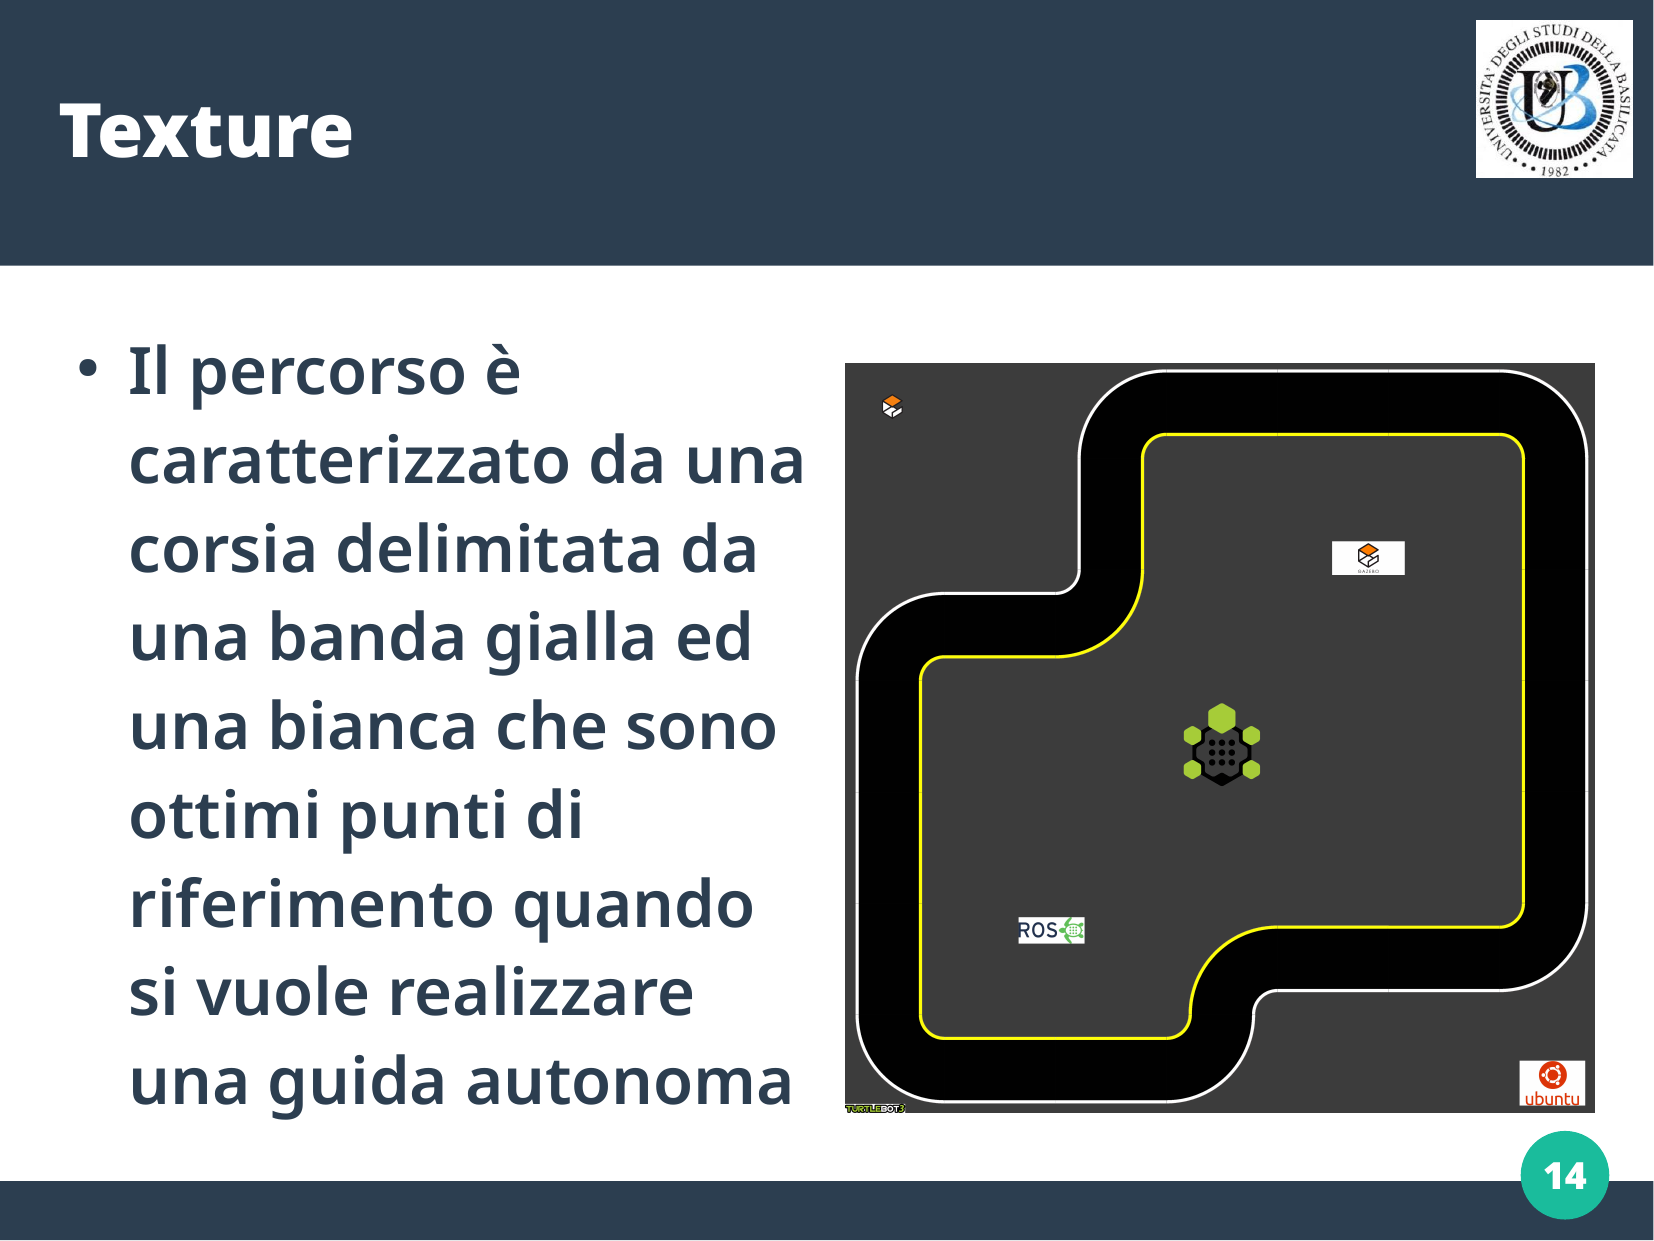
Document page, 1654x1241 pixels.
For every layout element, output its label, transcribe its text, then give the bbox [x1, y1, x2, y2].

picture [845, 363, 1595, 1113]
list Il percorso è caratterizzato da una corsia delimitata da una banda gialla ed una bianca che sono ottimi punti di riferimento quando si vuole realizzare una guida autonoma [59, 324, 809, 1152]
title Texture [59, 49, 1595, 207]
picture [1476, 20, 1633, 178]
